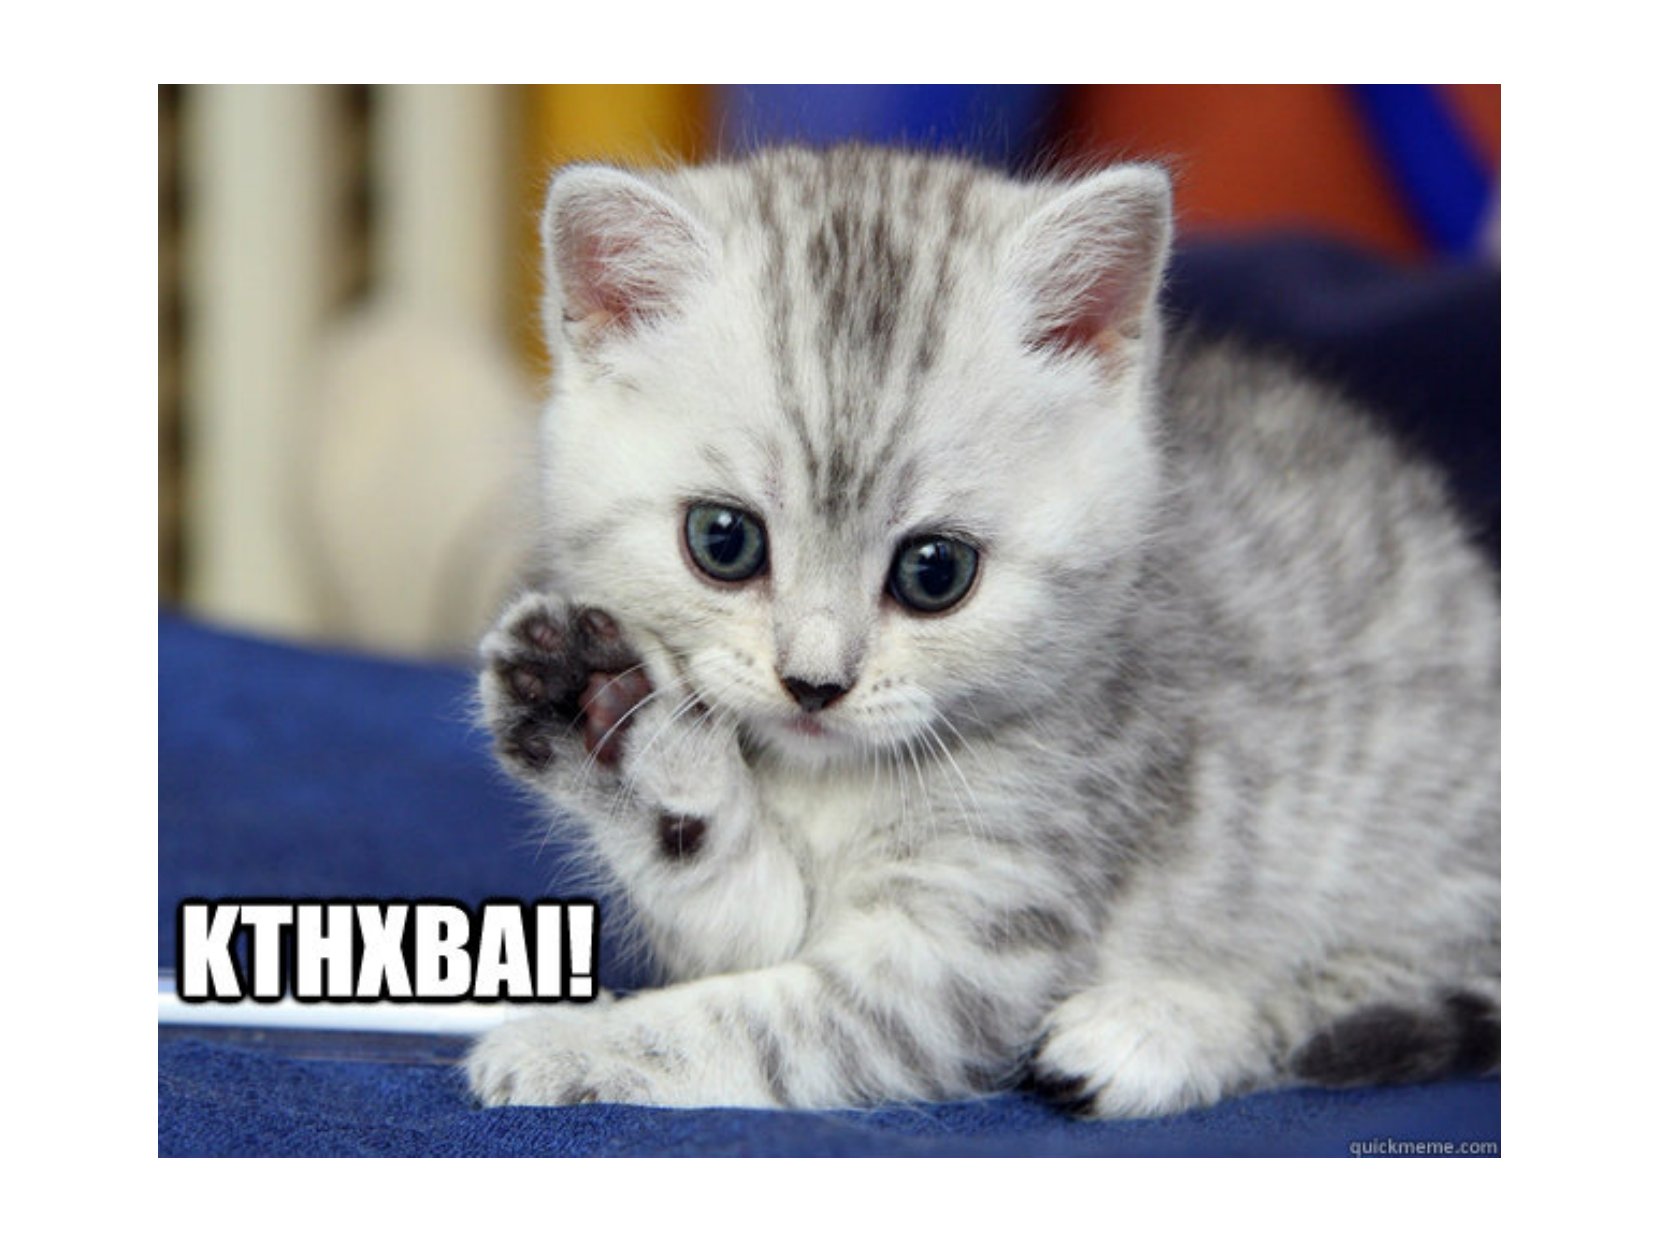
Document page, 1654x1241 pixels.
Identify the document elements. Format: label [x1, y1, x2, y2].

picture [158, 84, 1501, 1158]
